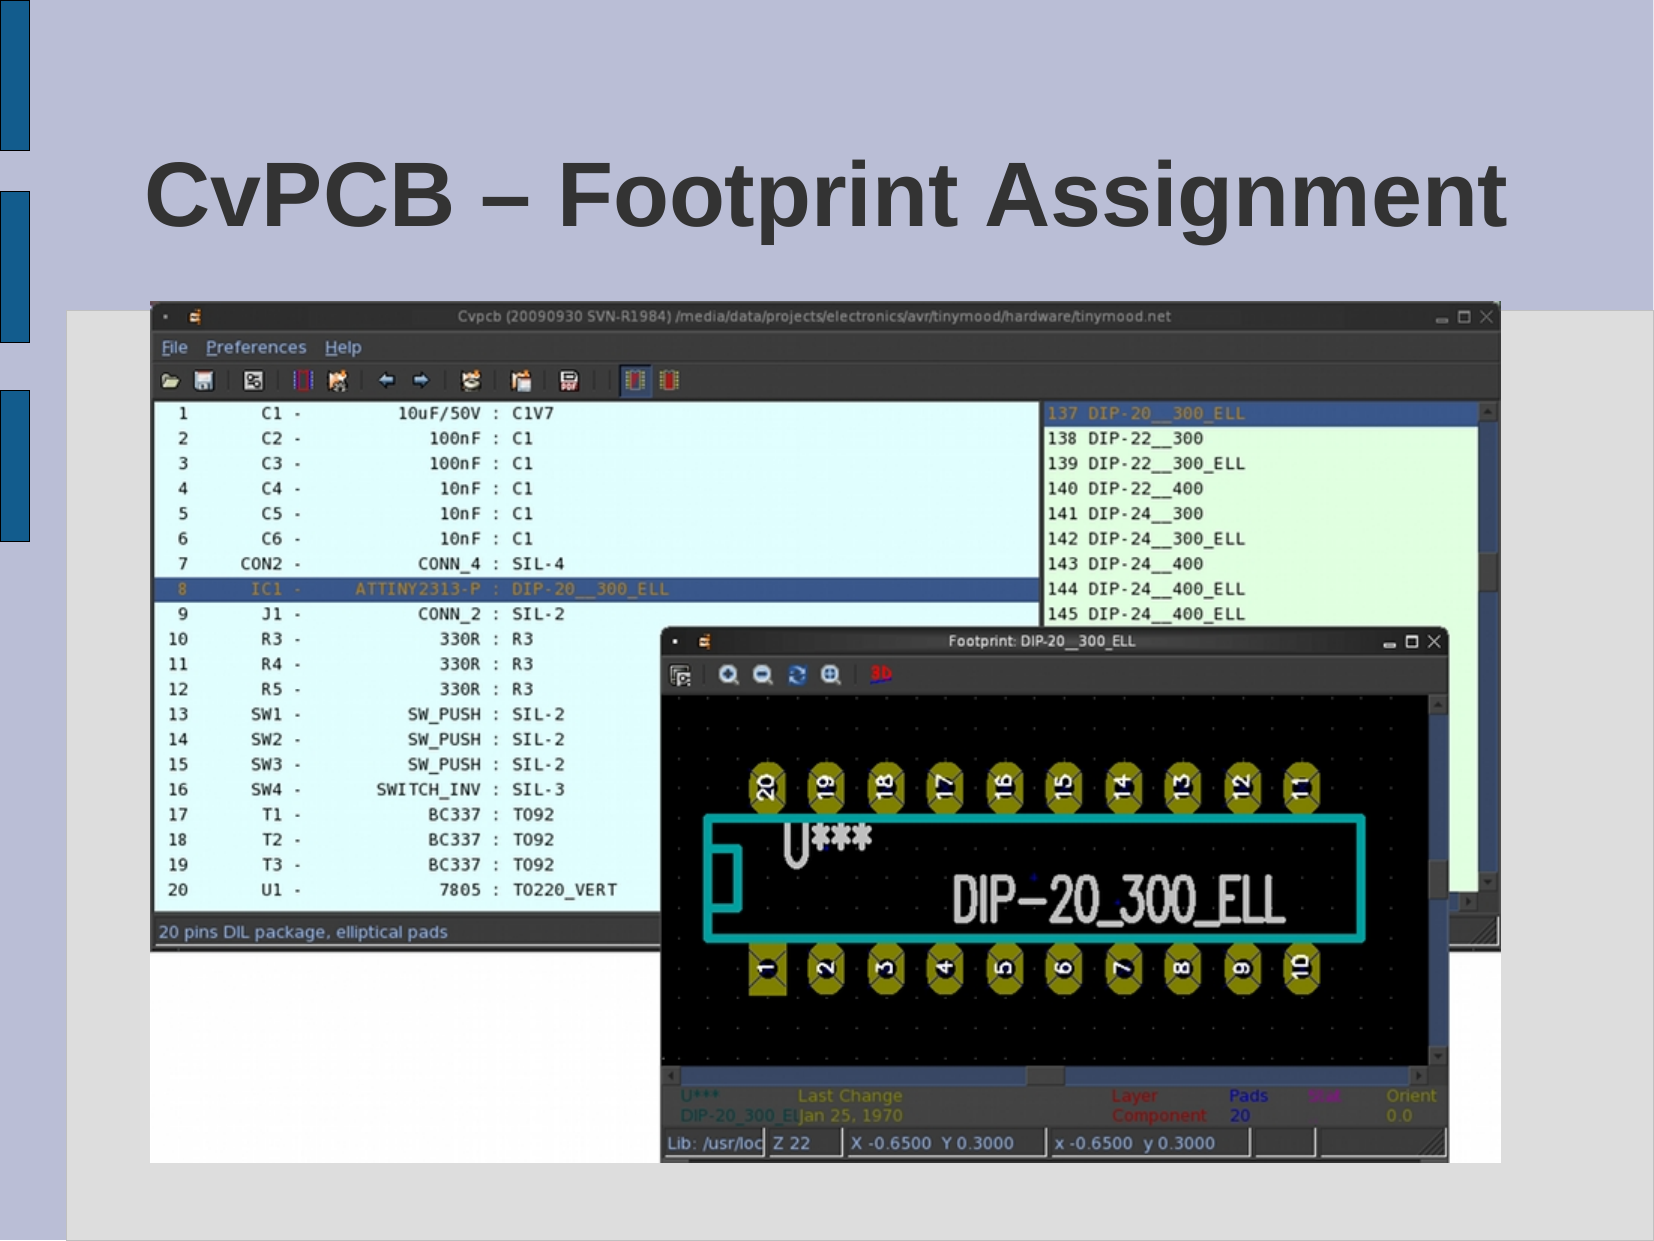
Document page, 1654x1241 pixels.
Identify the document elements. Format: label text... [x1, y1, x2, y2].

title CvPCB – Footprint Assignment [121, 98, 1534, 291]
picture [150, 301, 1501, 1163]
